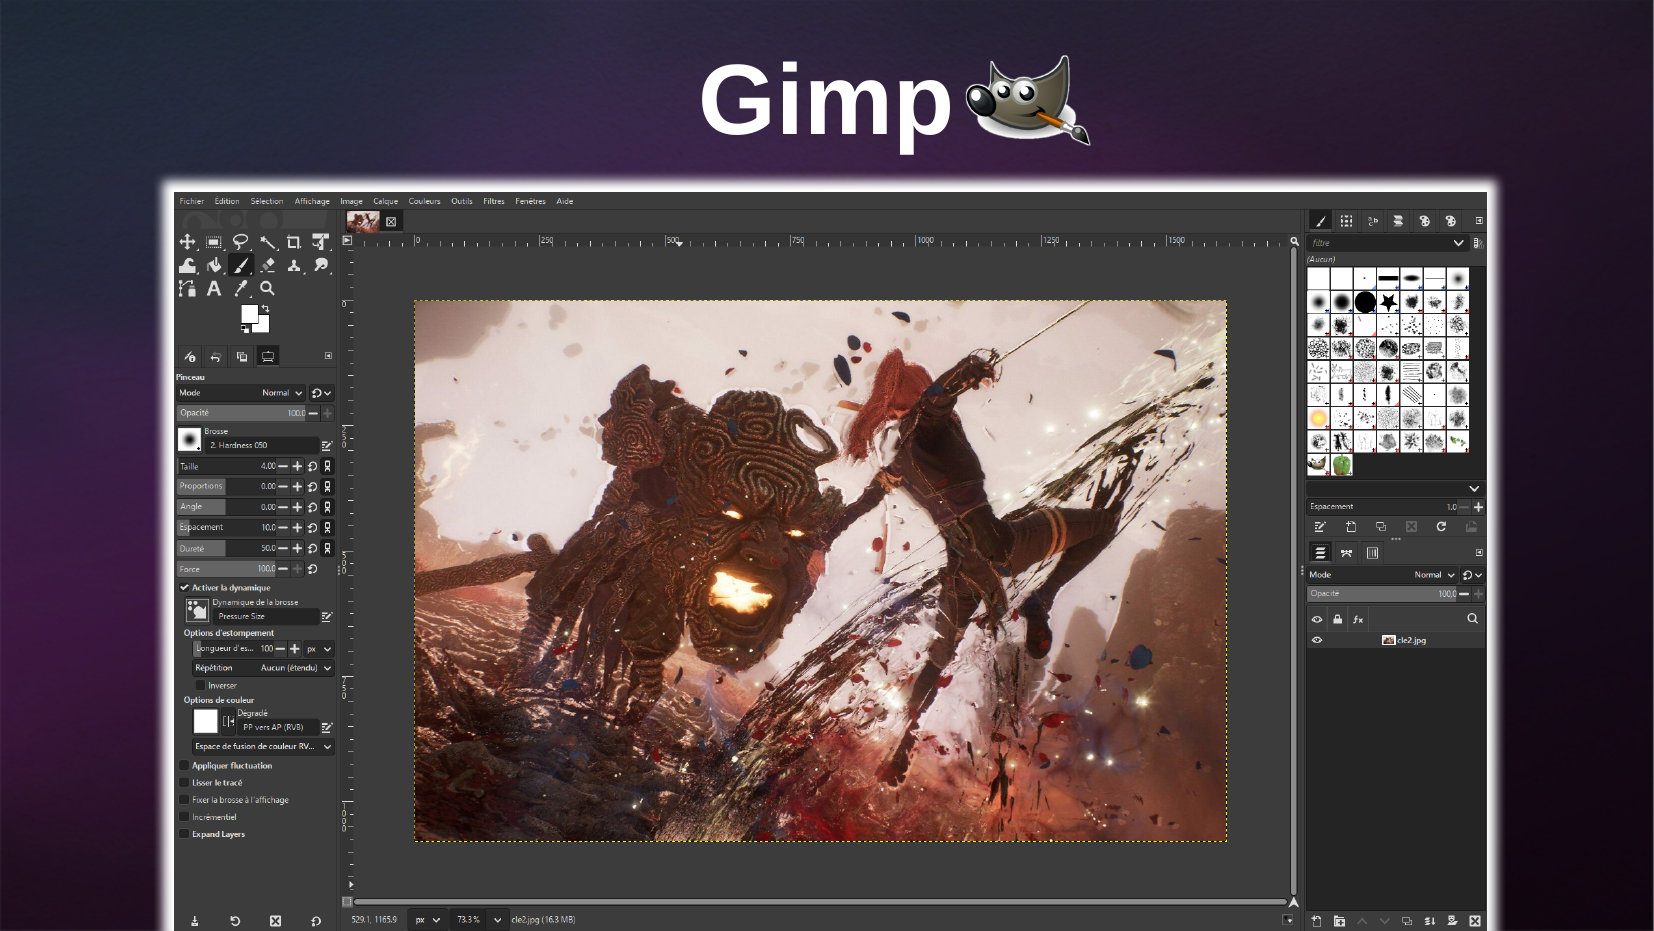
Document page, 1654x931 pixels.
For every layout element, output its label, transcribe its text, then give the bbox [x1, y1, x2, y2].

picture [0, 0, 1654, 931]
picture [965, 35, 1093, 159]
picture [174, 192, 1487, 931]
title Gimp [82, 21, 1571, 178]
